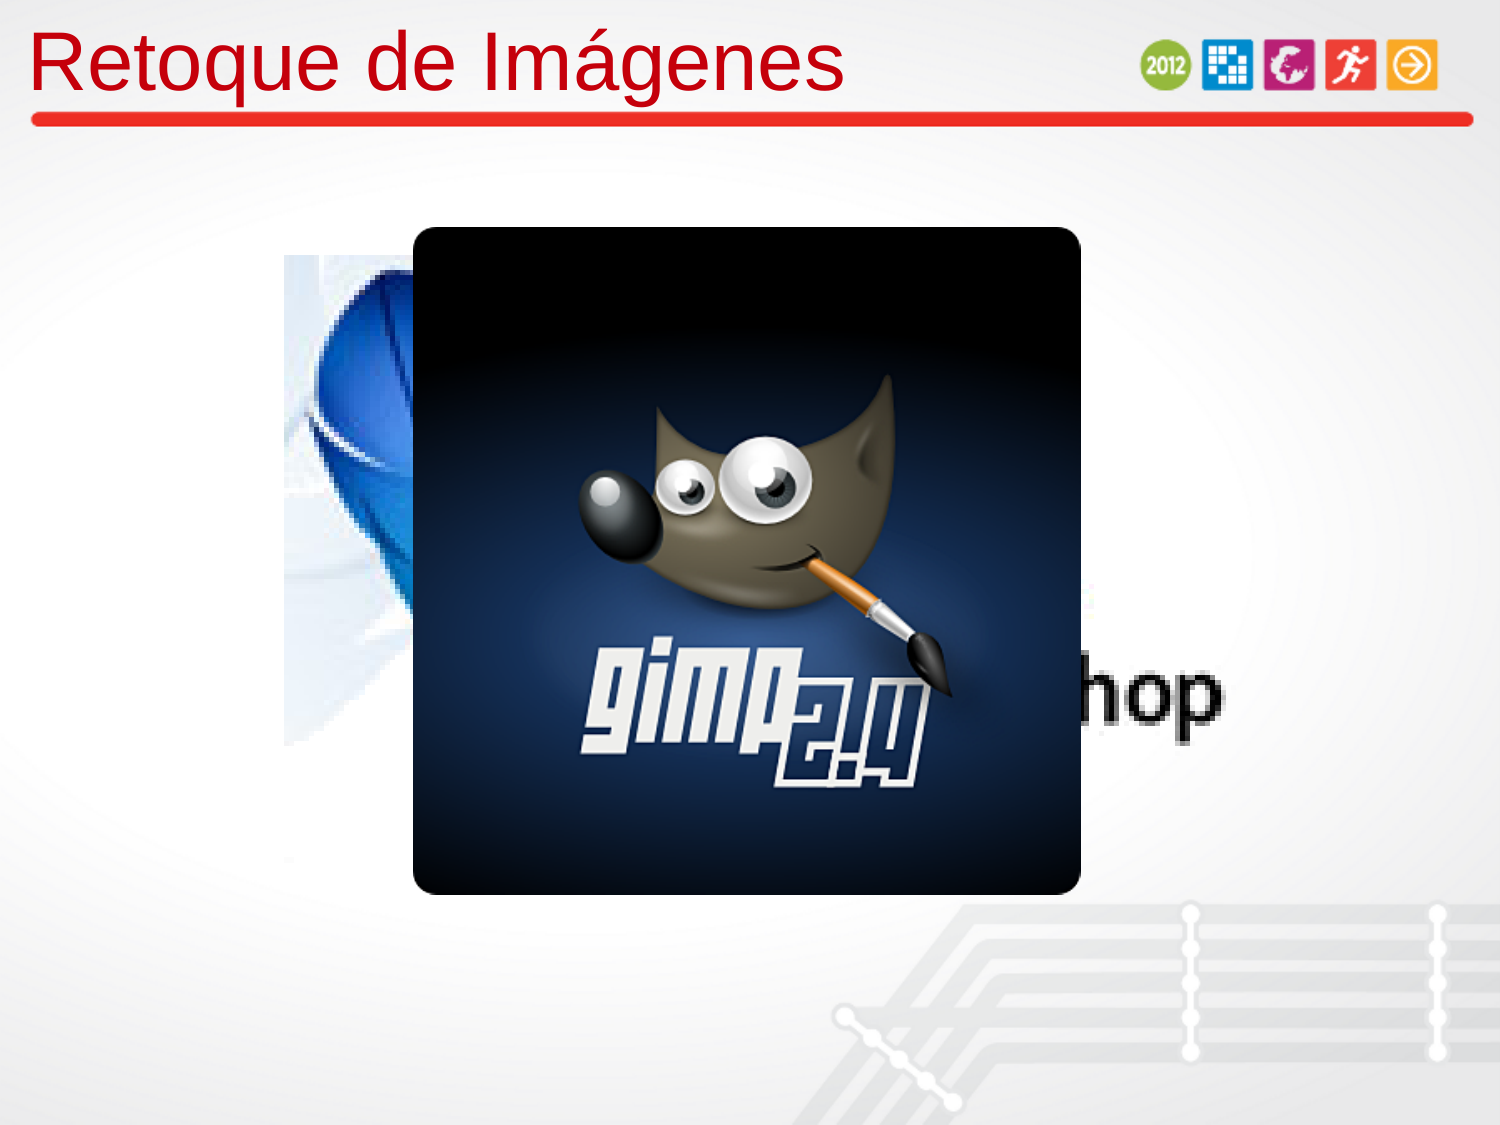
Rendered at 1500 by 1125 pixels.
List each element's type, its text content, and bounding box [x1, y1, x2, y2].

title Retoque de Imágenes [12, 0, 976, 121]
picture [0, 0, 1500, 1125]
